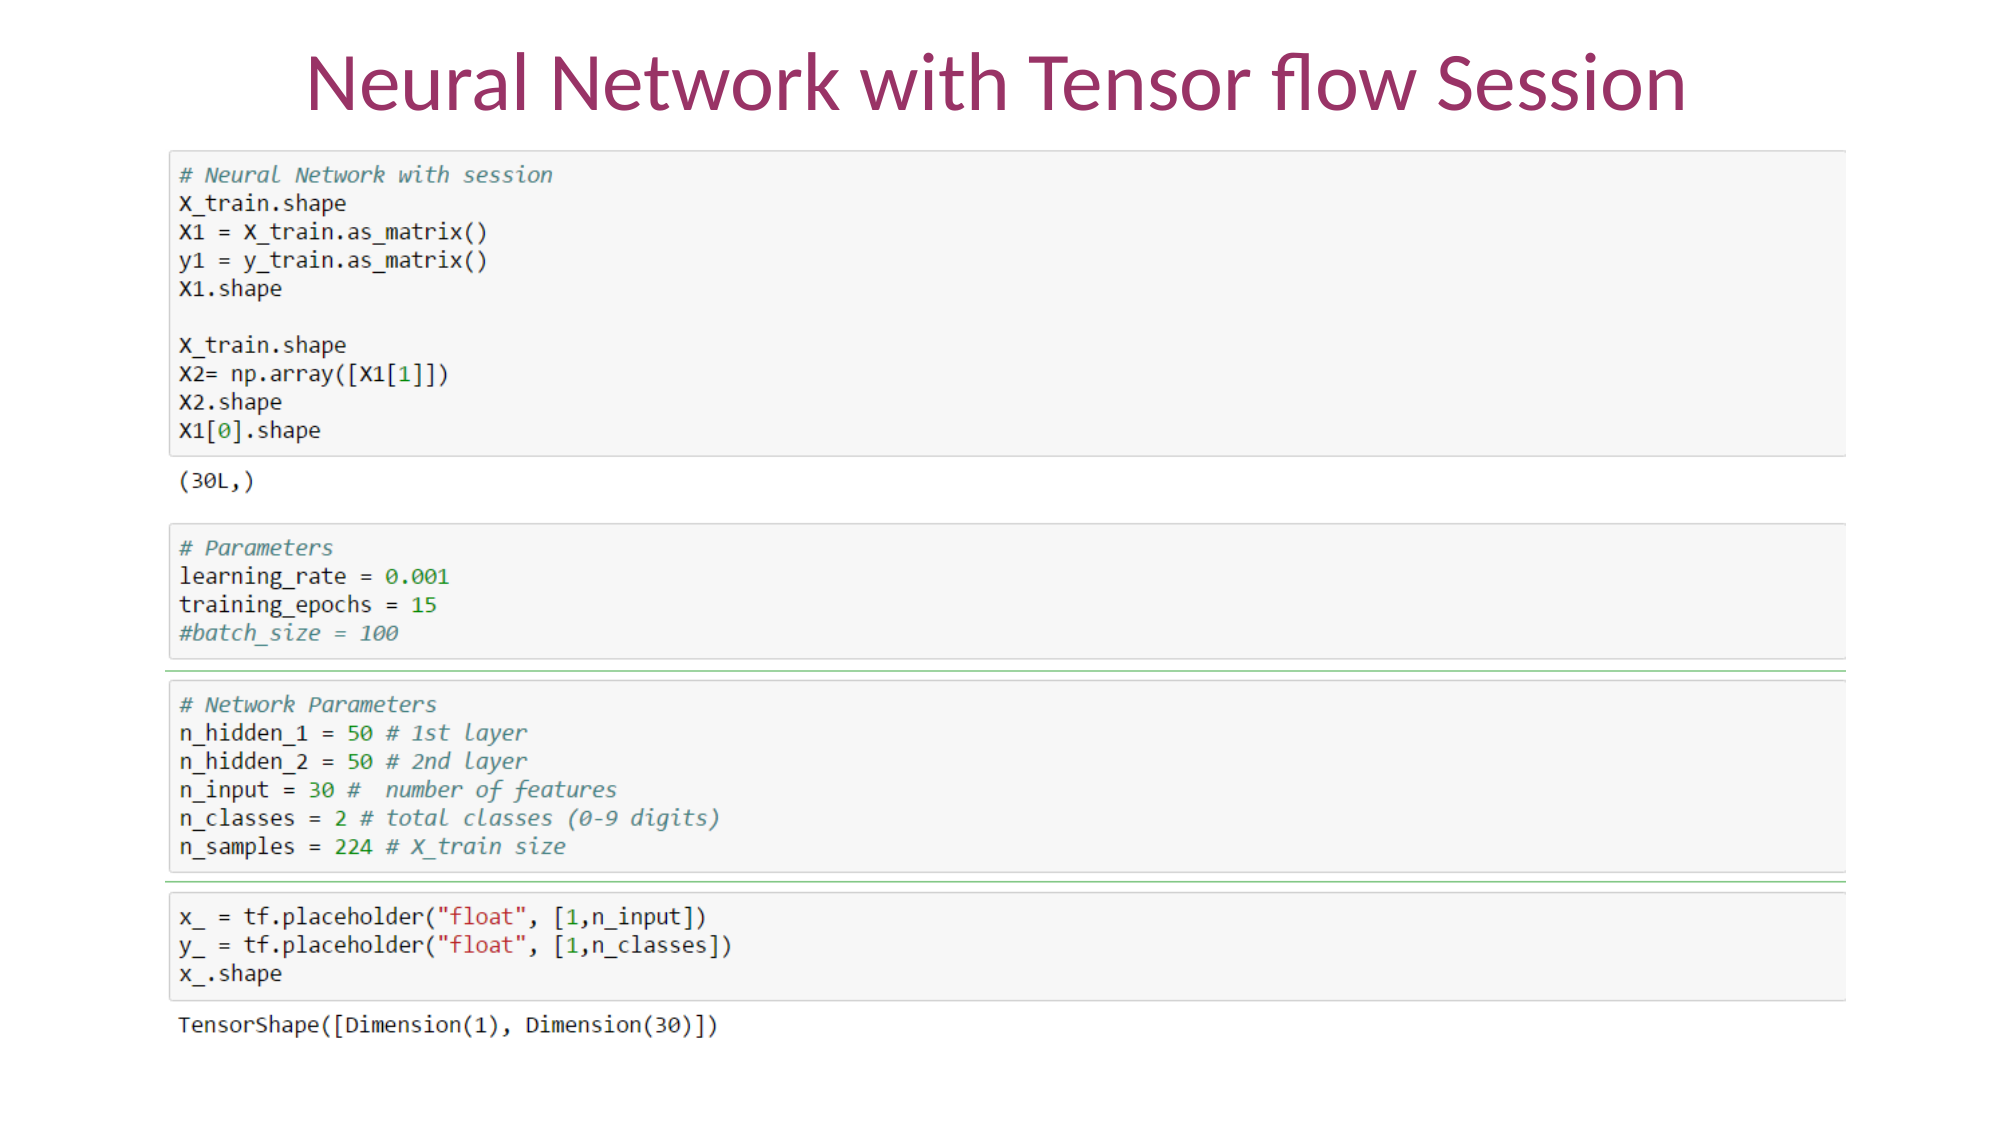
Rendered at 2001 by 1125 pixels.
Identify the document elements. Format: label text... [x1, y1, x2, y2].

picture [165, 149, 1846, 1066]
text_box Neural Network with Tensor flow Session [210, 20, 1786, 136]
